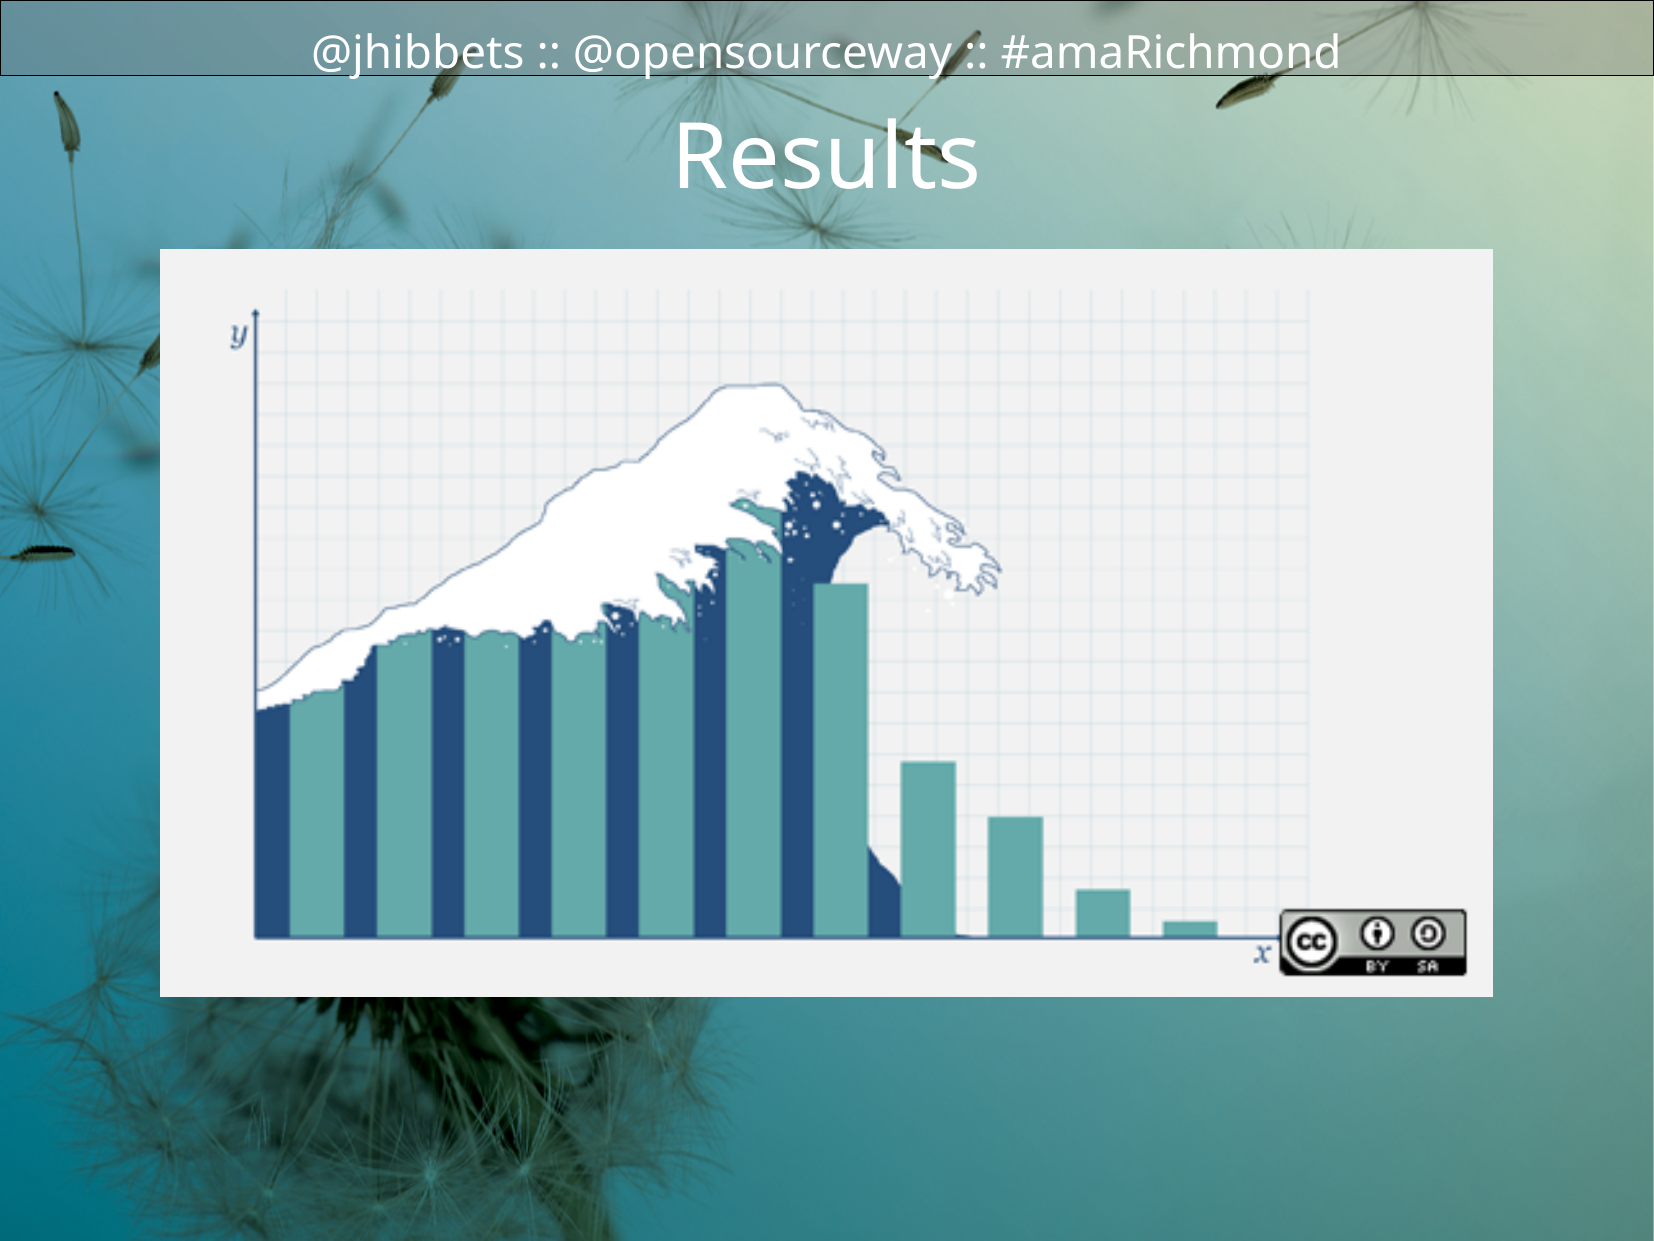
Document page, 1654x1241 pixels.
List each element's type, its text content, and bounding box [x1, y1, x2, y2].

title Results [82, 49, 1571, 257]
picture [0, 76, 1654, 1241]
